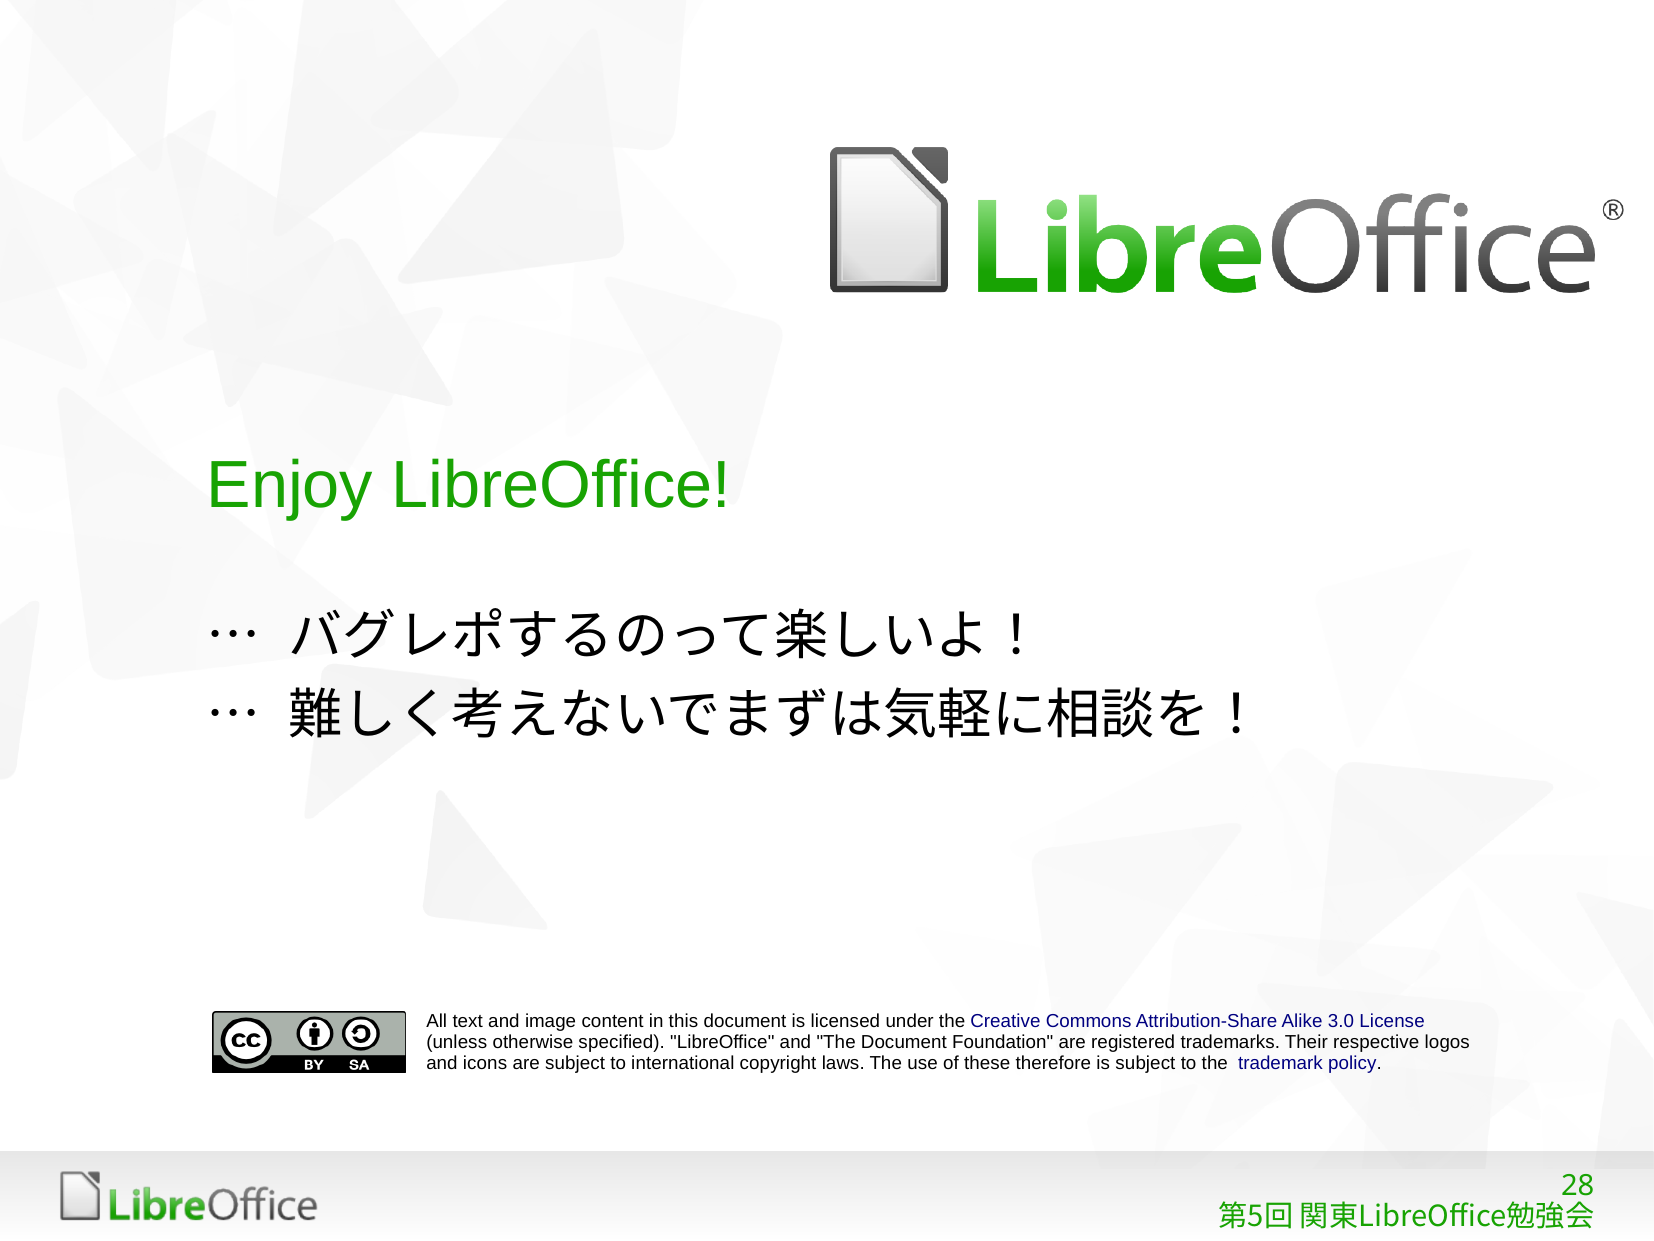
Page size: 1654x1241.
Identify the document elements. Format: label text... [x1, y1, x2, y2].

picture [915, 548, 1654, 1169]
picture [0, 0, 1654, 930]
picture [41, 1152, 206, 1240]
title Enjoy LibreOffice! [206, 395, 1477, 573]
subtitle … バグレポするのって楽しいよ！ … 難しく考えないでまずは気軽に相談を！ [206, 591, 1477, 1241]
